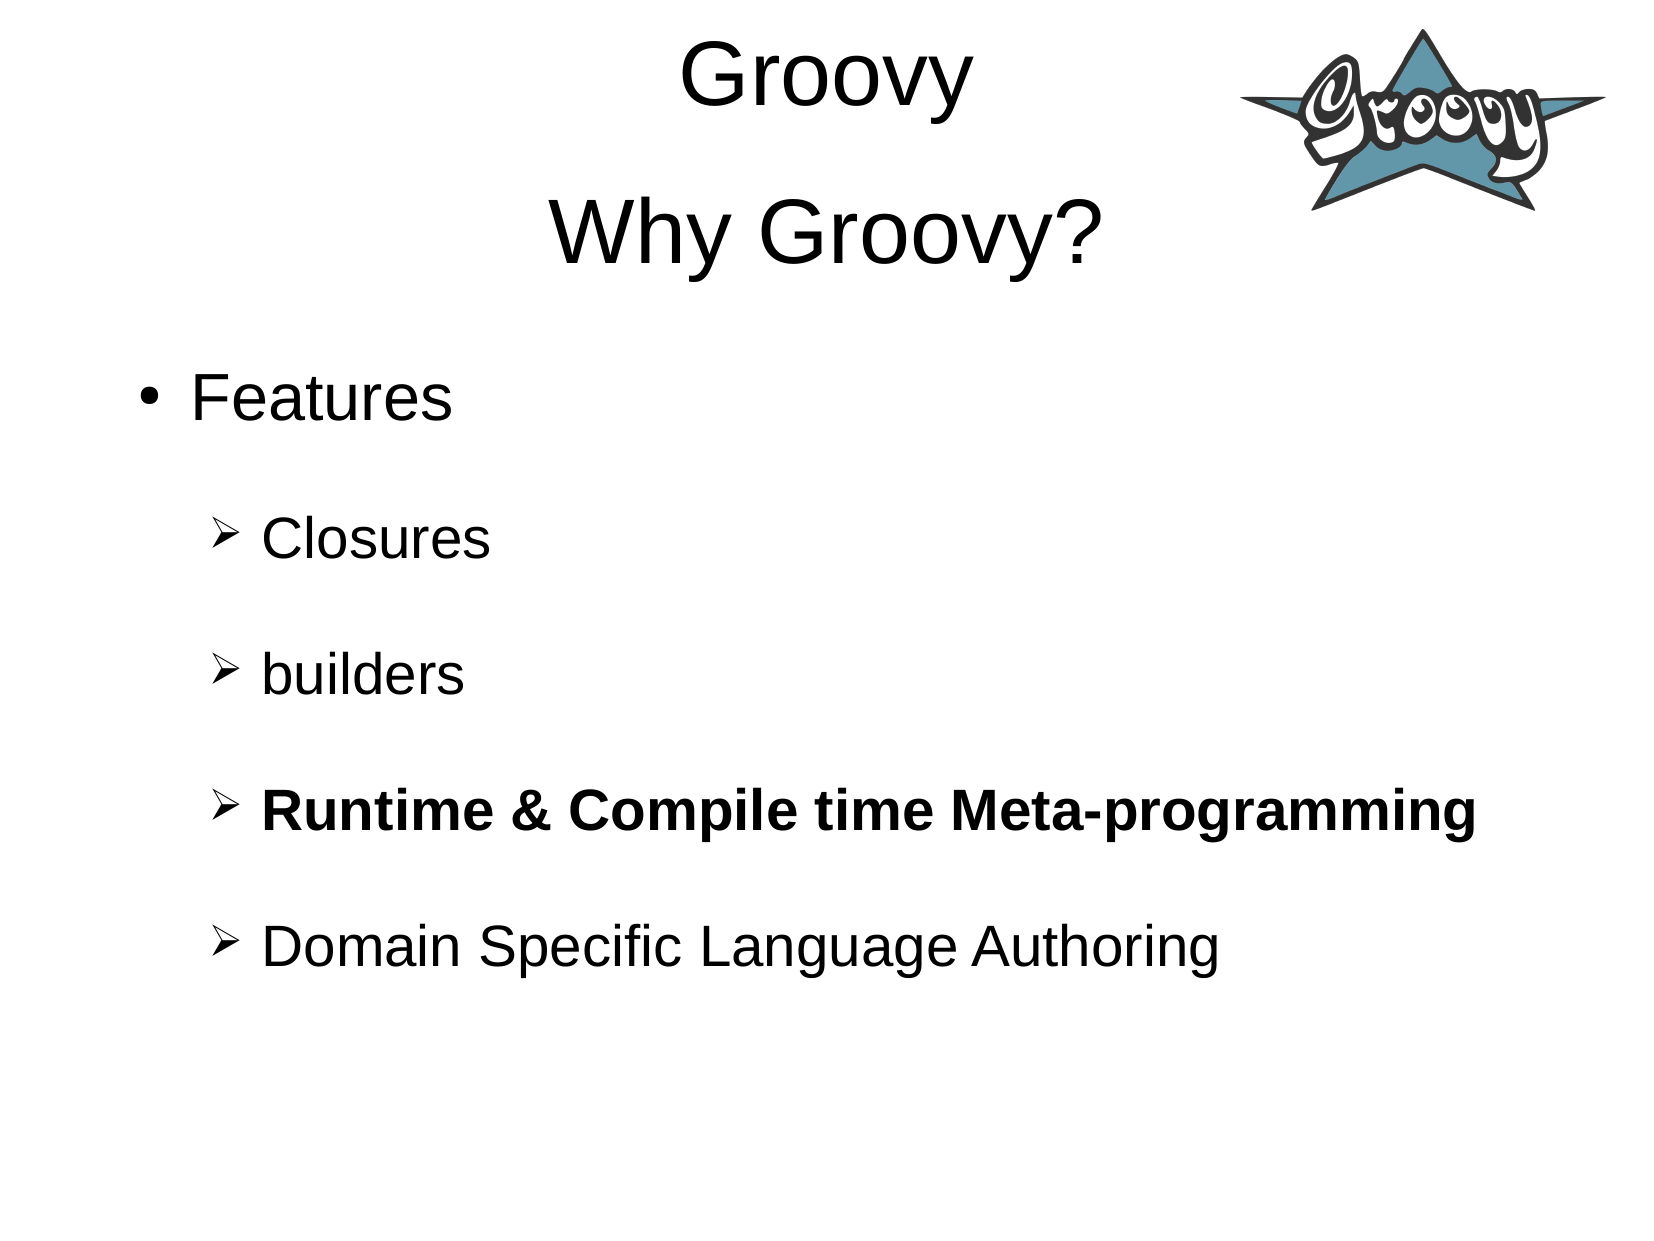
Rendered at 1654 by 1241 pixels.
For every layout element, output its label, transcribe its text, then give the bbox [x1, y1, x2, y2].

list Features Closures builders Runtime & Compile time Meta-programming Domain Specific Language Authoring [120, 360, 1571, 1036]
title Groovy Why Groovy? [82, 22, 1571, 284]
picture [1240, 29, 1606, 211]
